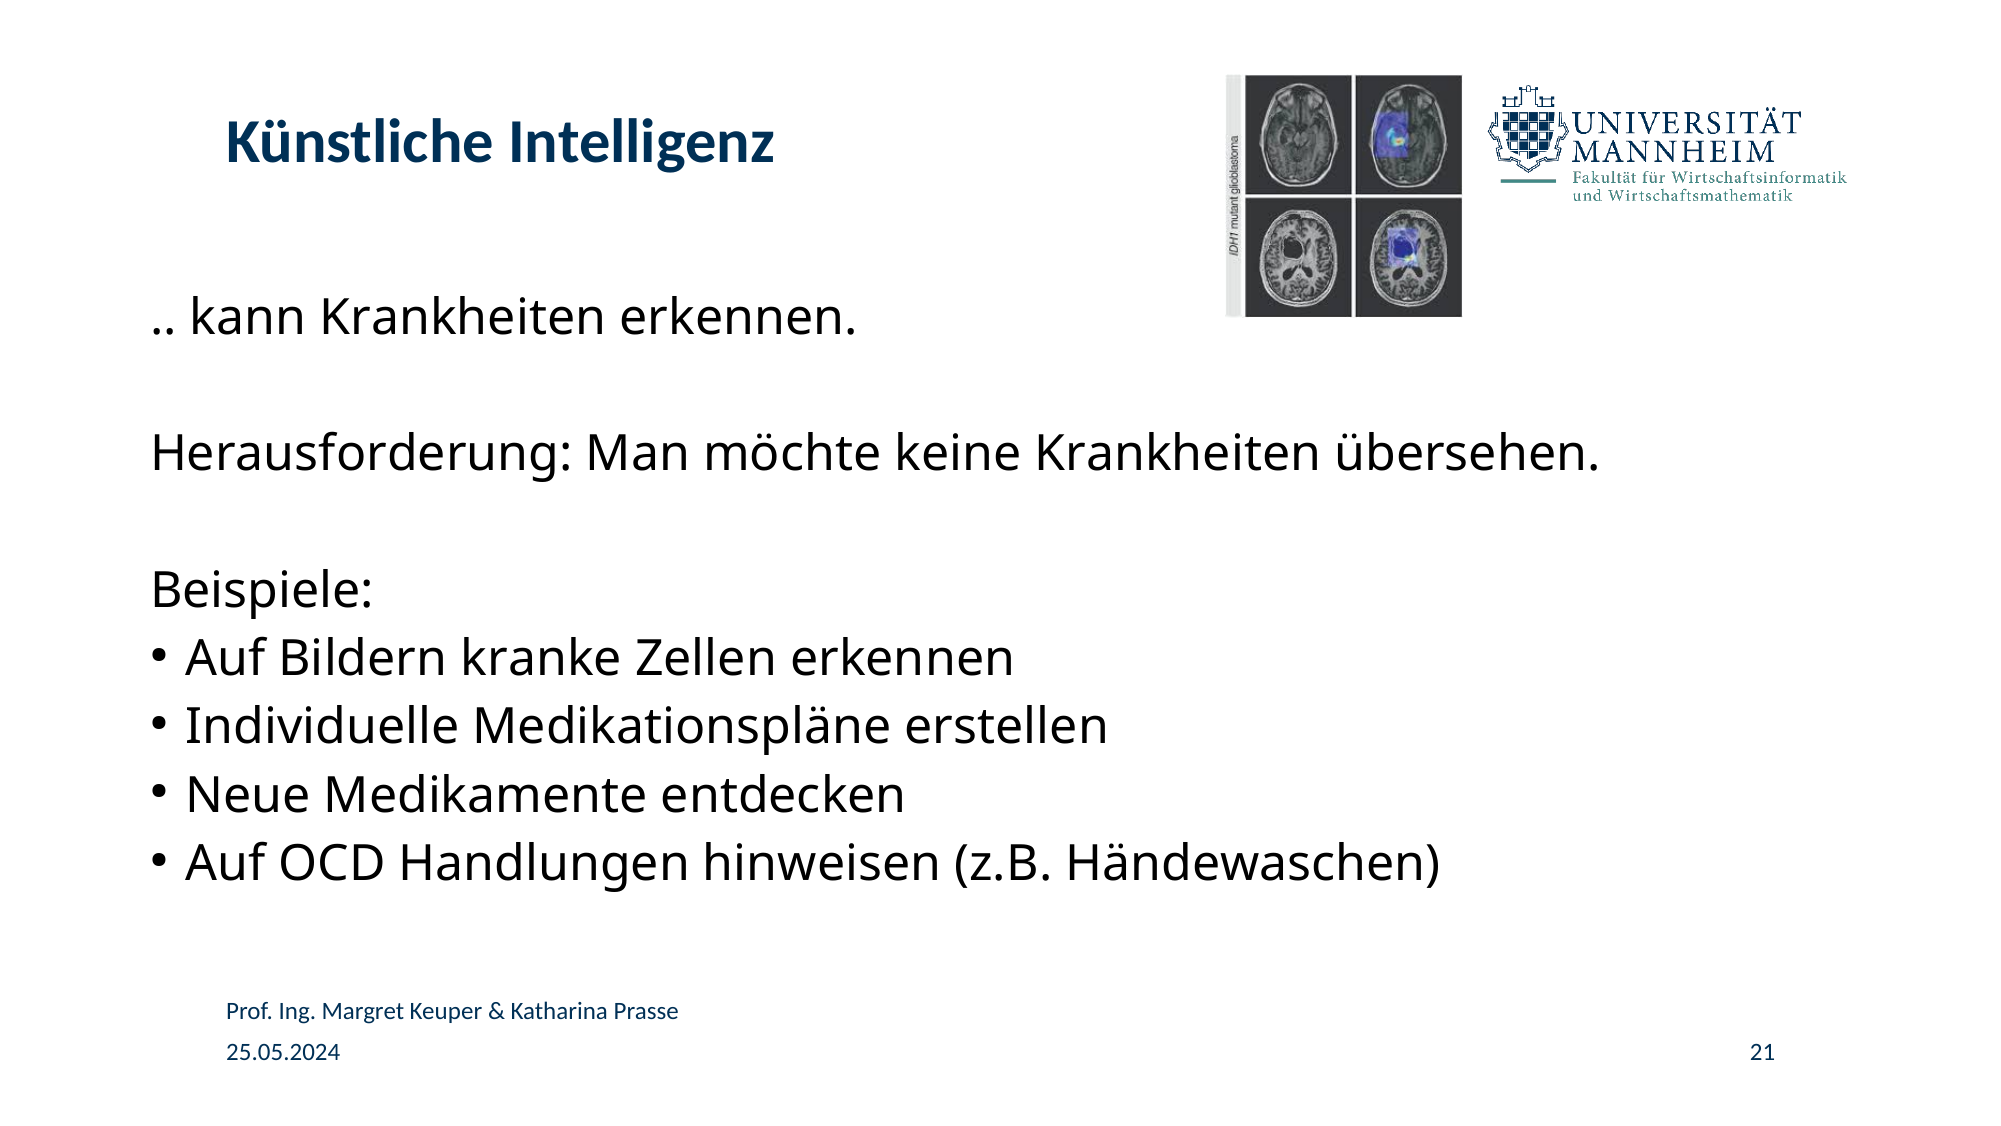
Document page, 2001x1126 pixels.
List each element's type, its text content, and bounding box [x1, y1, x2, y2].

title Künstliche Intelligenz [226, 100, 1225, 306]
picture [1225, 47, 1894, 318]
text_box .. kann Krankheiten erkennen. Herausforderung: Man möchte keine Krankheiten übersehen. Beispiele: Auf Bildern kranke Zellen erkennen Individuelle Medikationspläne erstellen Neue Medikamente entdecken Auf OCD Handlungen hinweisen (z.B. Händewaschen) [150, 280, 1838, 896]
